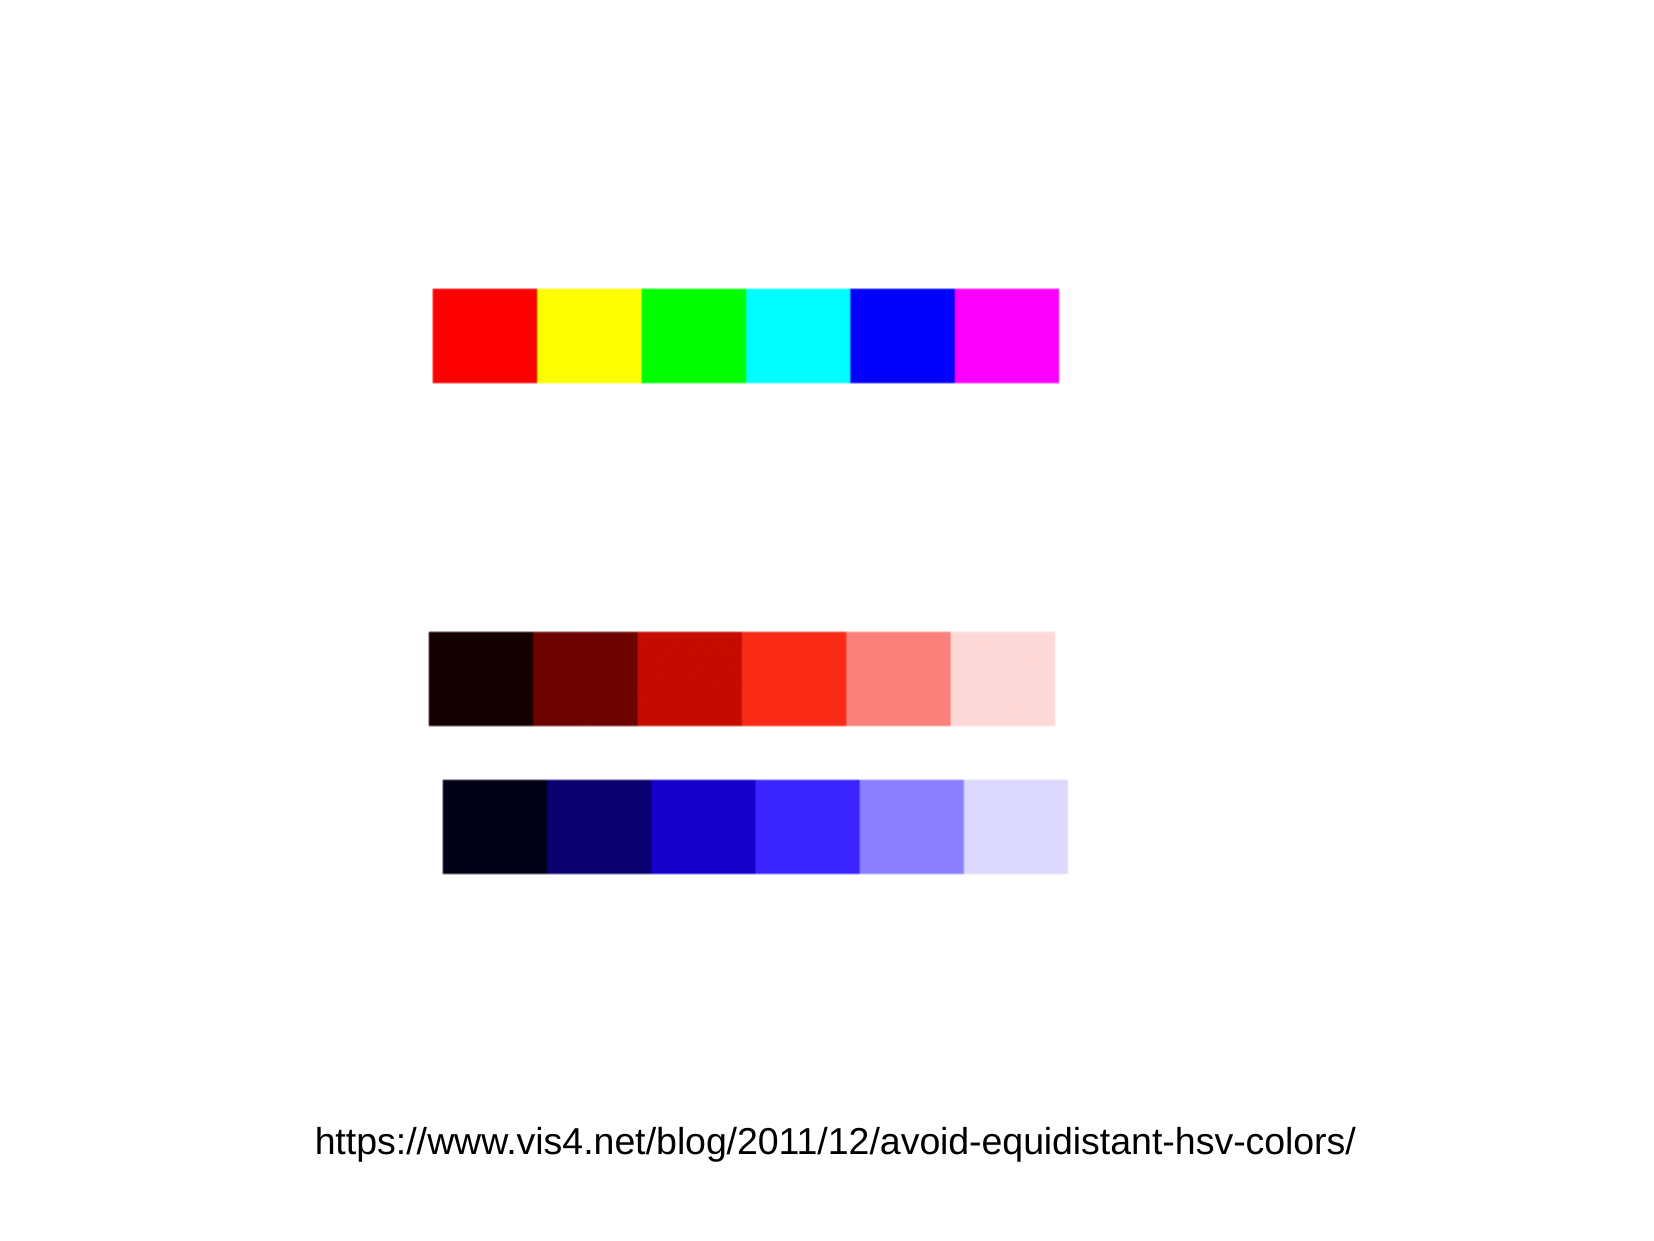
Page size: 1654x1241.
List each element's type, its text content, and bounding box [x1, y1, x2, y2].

picture [427, 283, 1066, 391]
picture [421, 624, 1066, 736]
picture [435, 772, 1079, 886]
text_box https://www.vis4.net/blog/2011/12/avoid-equidistant-hsv-colors/ [300, 1113, 1379, 1171]
